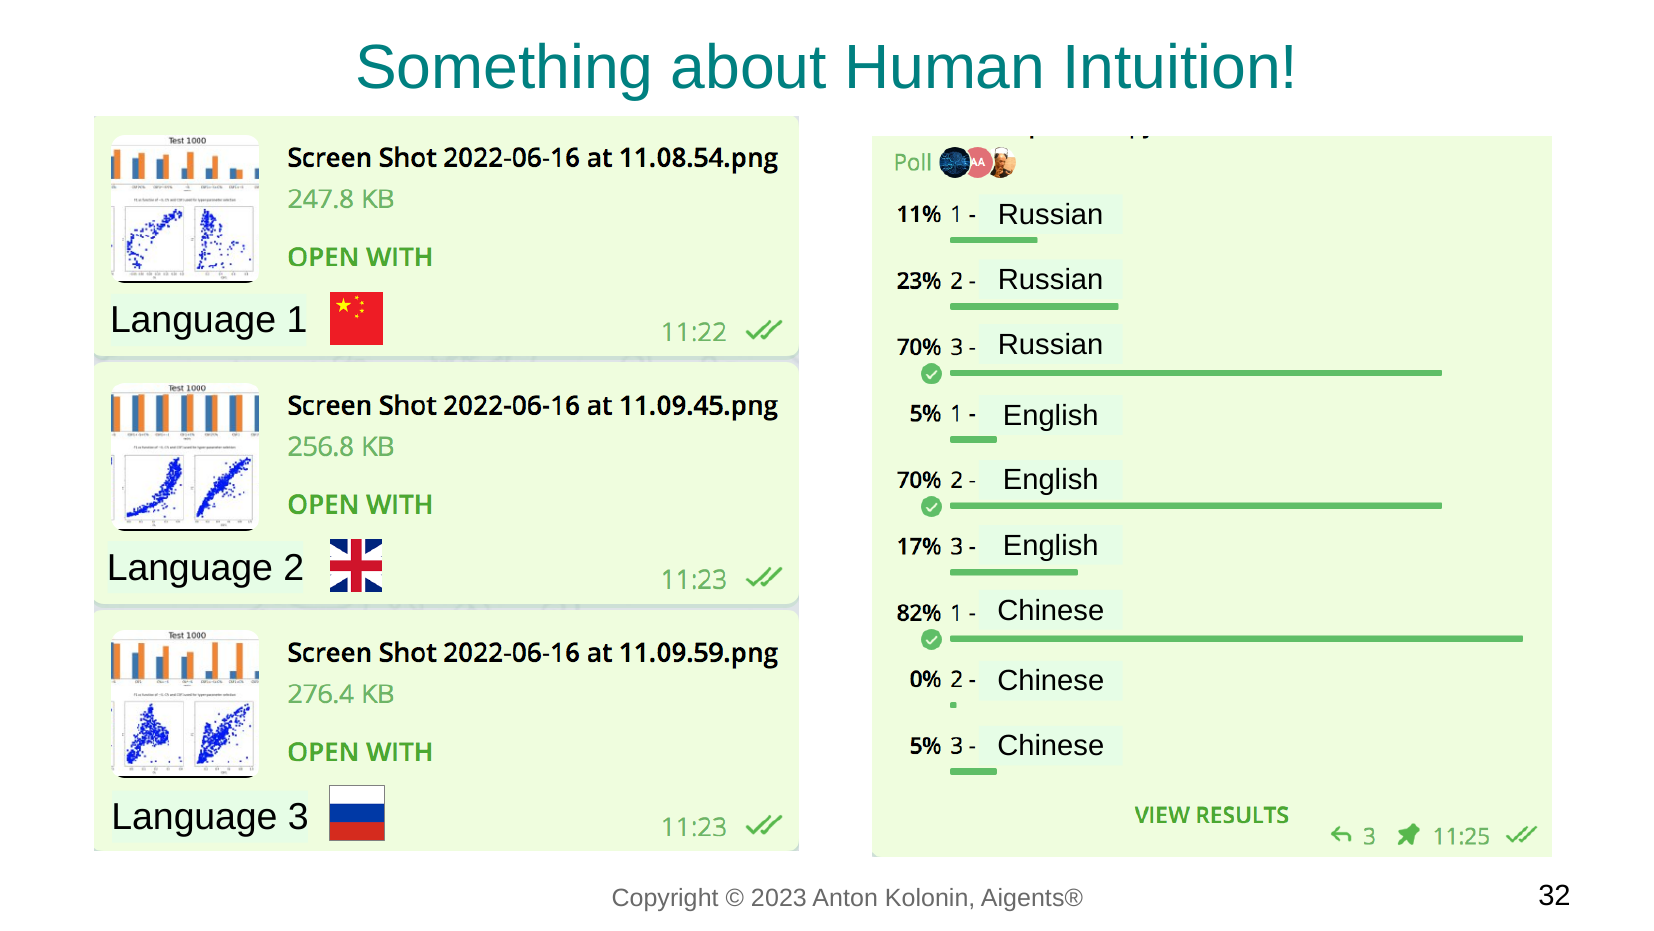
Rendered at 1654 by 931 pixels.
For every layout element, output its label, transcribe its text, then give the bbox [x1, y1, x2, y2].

text_box Chinese [978, 725, 1123, 766]
text_box Language 2 [107, 541, 304, 594]
text_box Russian [978, 194, 1123, 234]
text_box English [978, 395, 1123, 435]
picture [872, 136, 1552, 857]
text_box Language 1 [110, 293, 307, 347]
picture [94, 116, 799, 851]
text_box Chinese [978, 589, 1123, 630]
text_box English [978, 460, 1123, 500]
text_box English [978, 525, 1123, 565]
text_box Chinese [978, 660, 1123, 701]
text_box Language 3 [112, 790, 308, 843]
text_box Something about Human Intuition! [0, 0, 1630, 135]
text_box Russian [978, 324, 1123, 364]
text_box Russian [978, 259, 1123, 299]
